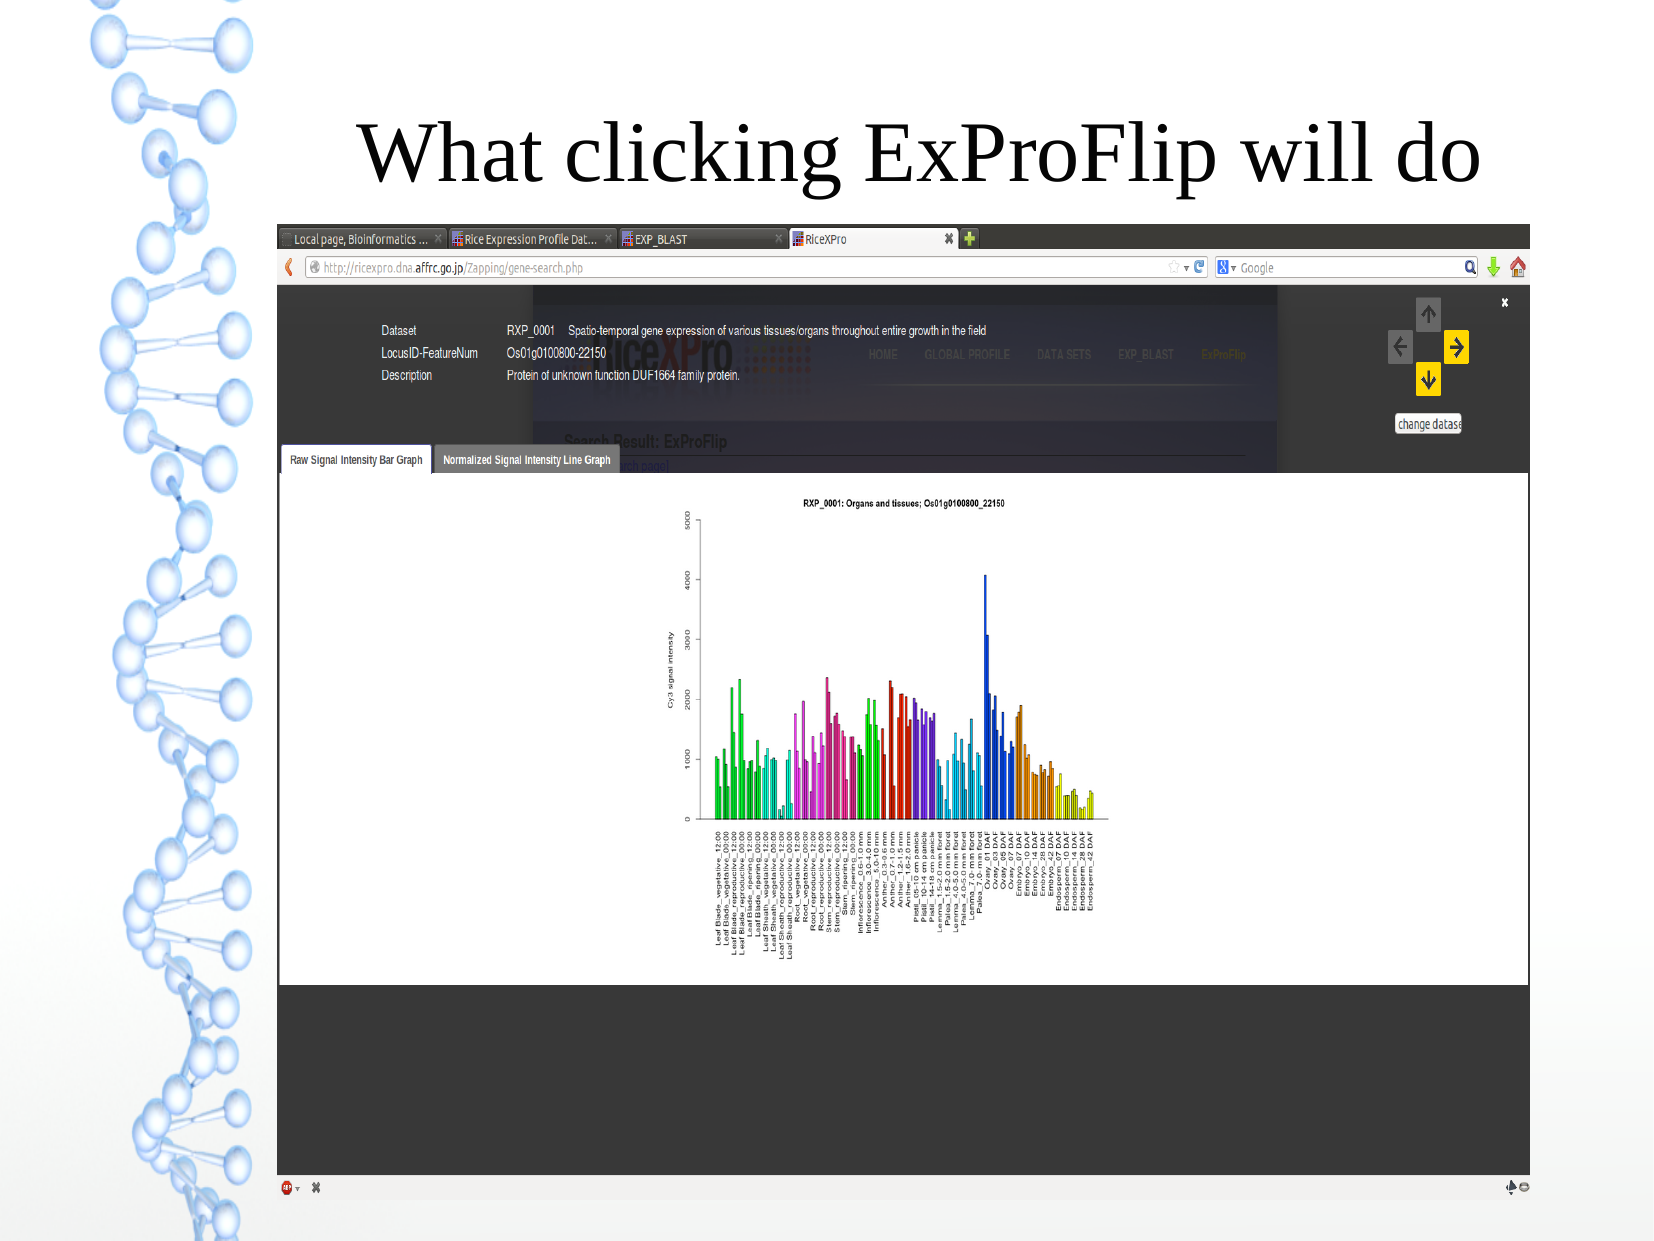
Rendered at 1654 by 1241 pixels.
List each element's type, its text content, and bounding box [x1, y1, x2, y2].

picture [0, 0, 1654, 1241]
title What clicking ExProFlip will do [269, 49, 1571, 257]
